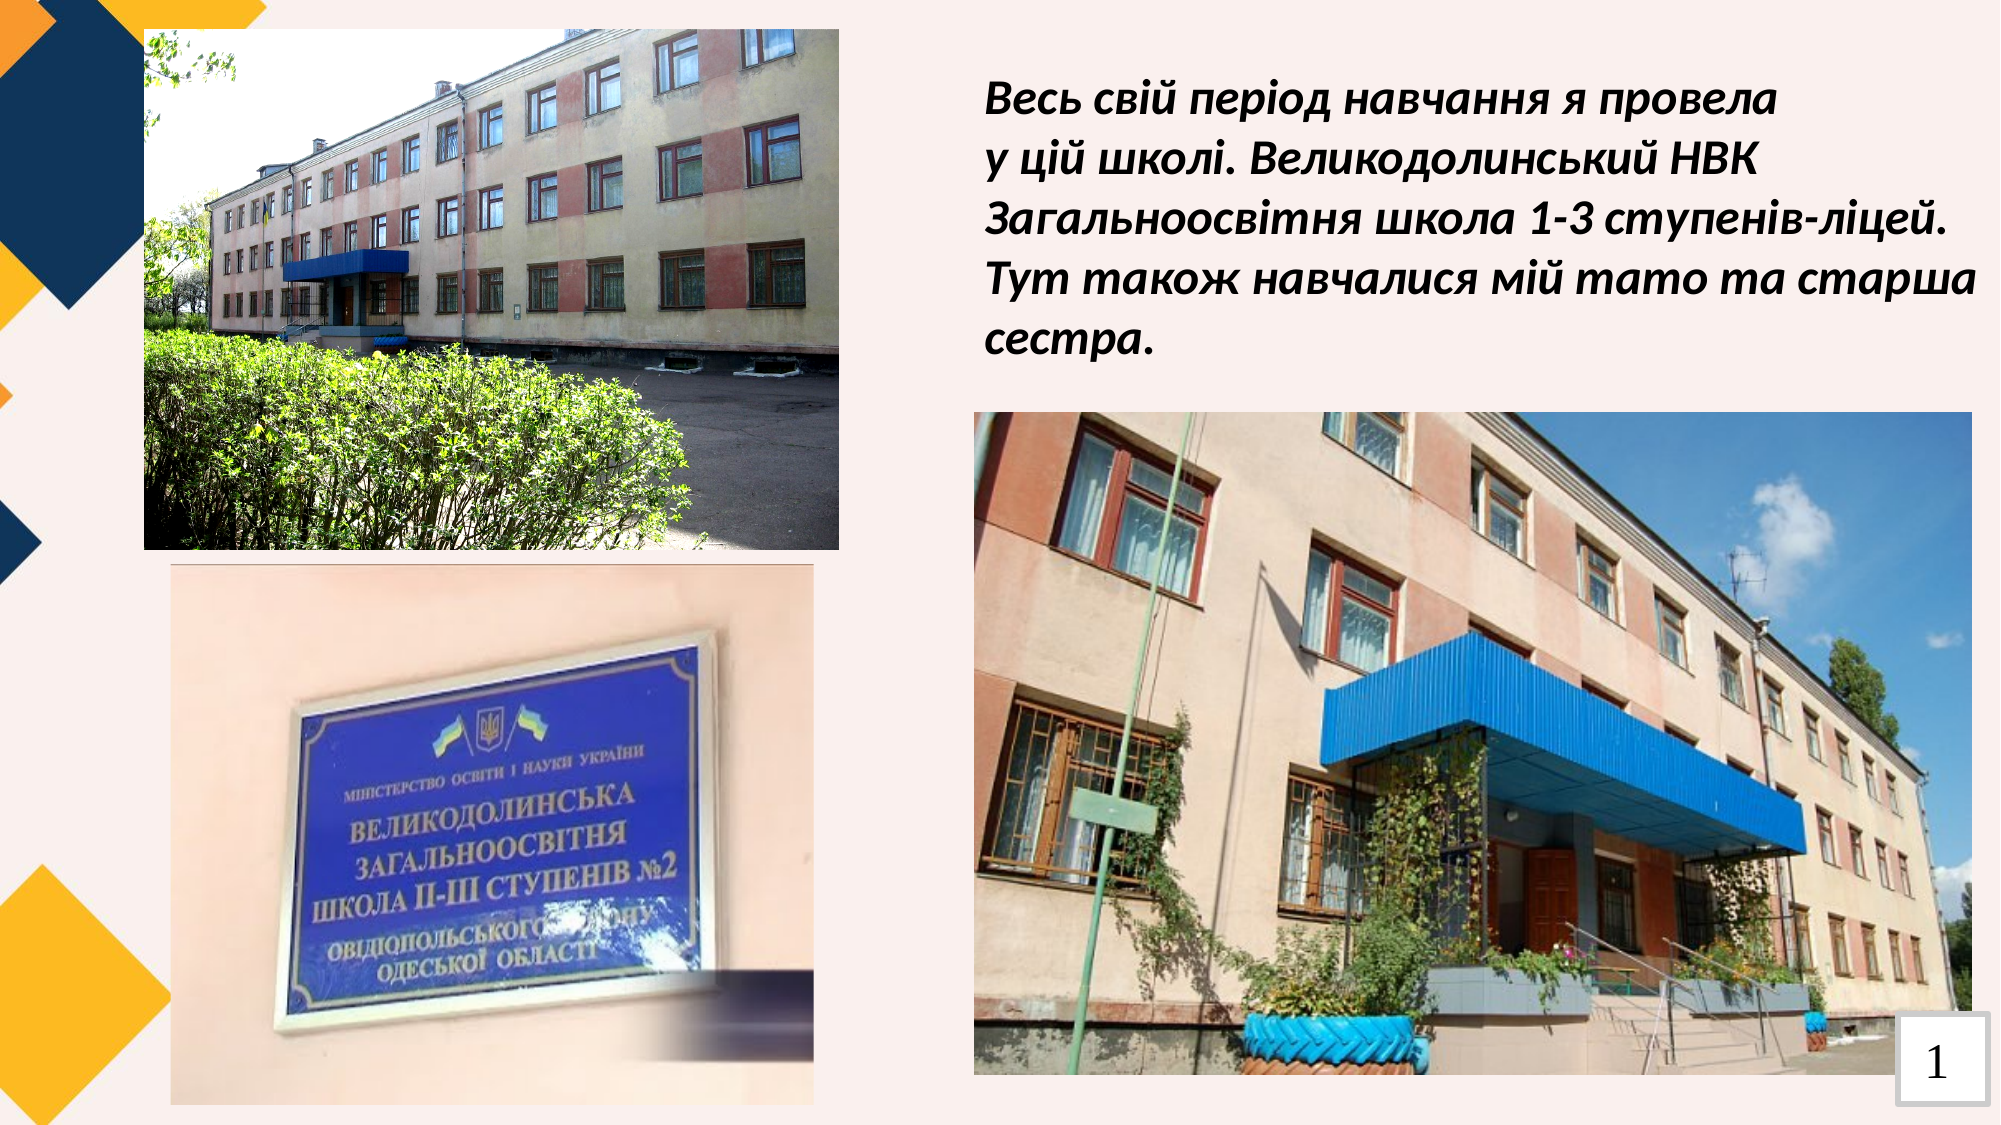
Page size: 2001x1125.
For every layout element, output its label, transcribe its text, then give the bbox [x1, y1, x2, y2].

text_box 1 [1897, 1013, 1989, 1105]
picture [0, 0, 2000, 1125]
text_box Весь свій період навчання я провела у цій школі. Великодолинський НВК Загальноосвітня школа 1-3 ступенів-ліцей. Тут також навчалися мій тато та старша сестра. [969, 56, 2000, 372]
